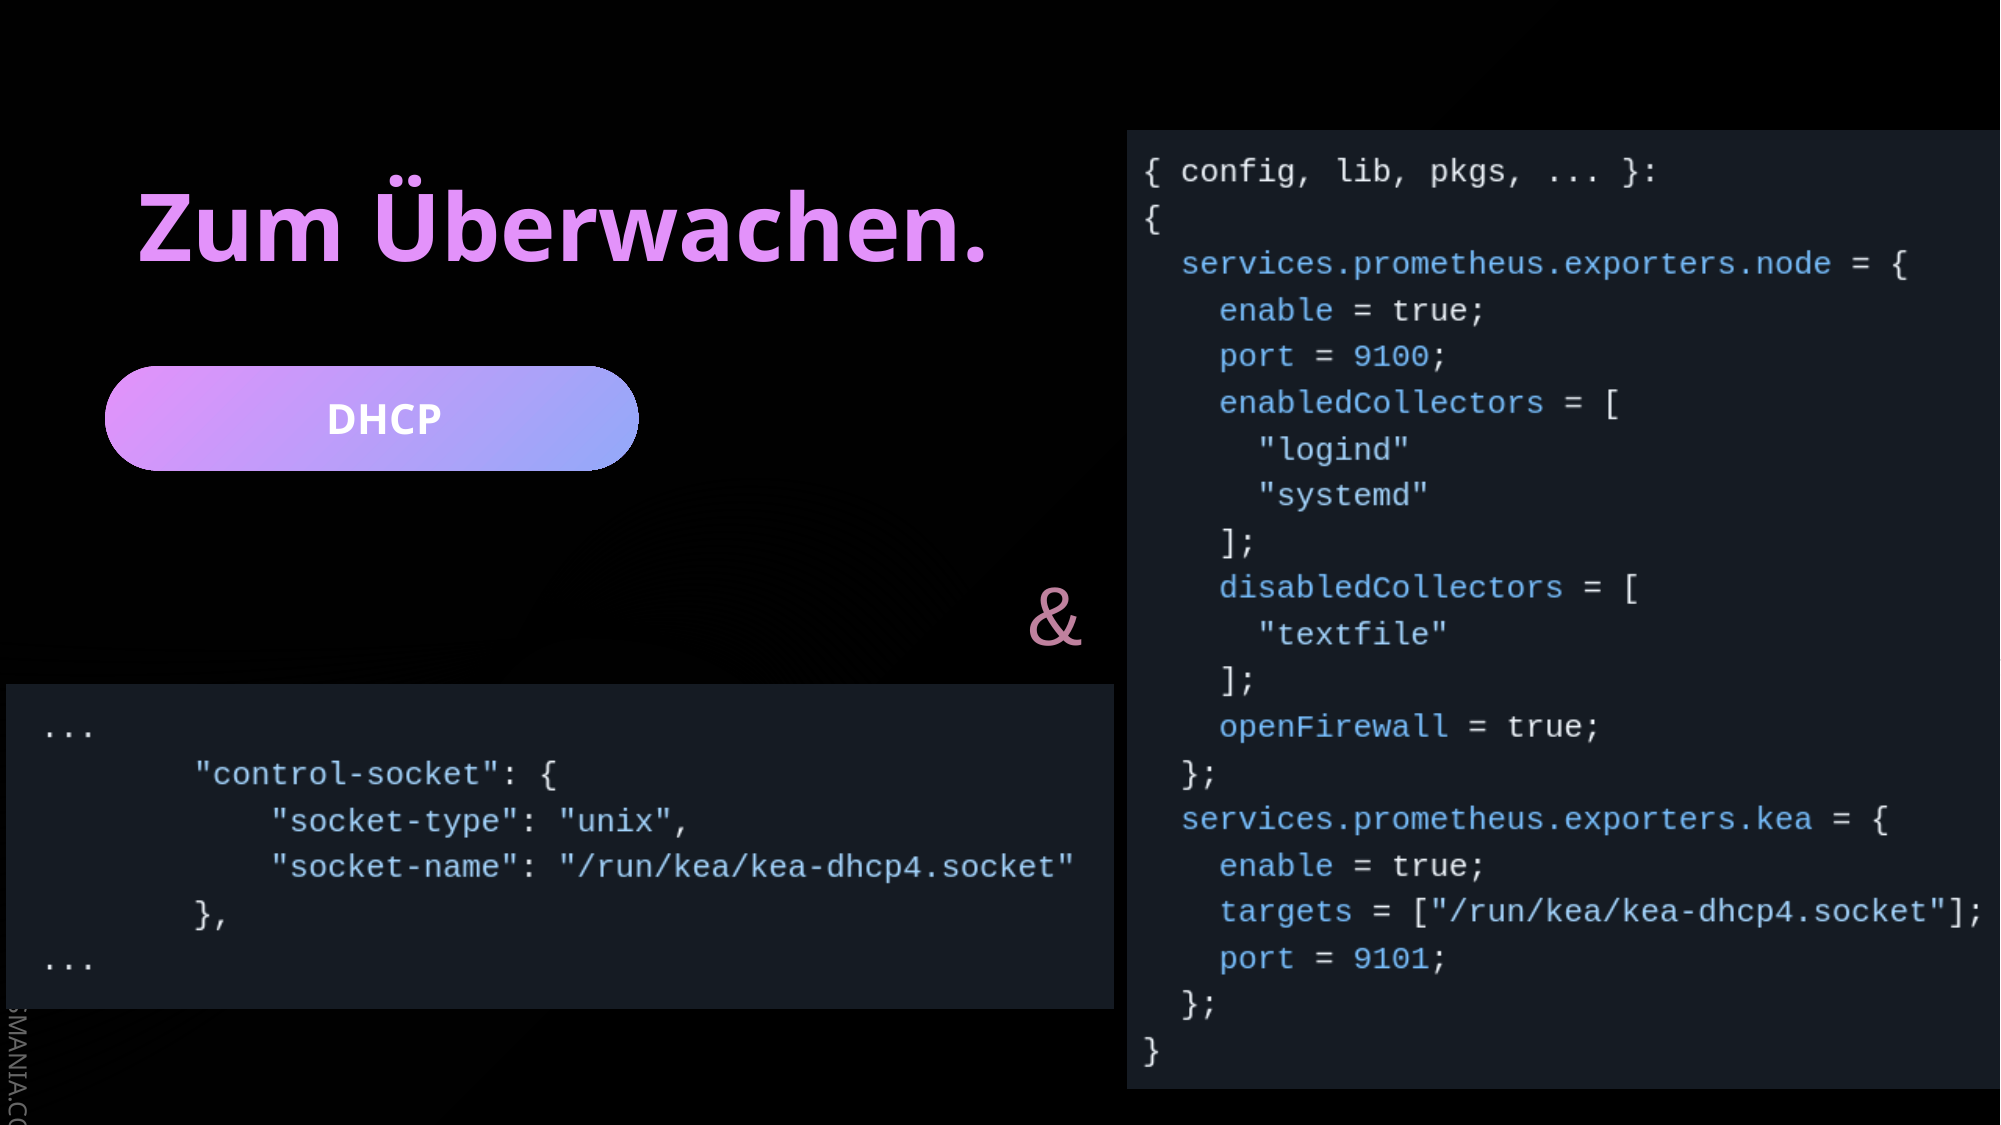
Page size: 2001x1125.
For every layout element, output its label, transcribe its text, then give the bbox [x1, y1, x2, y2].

picture [6, 684, 1114, 1009]
subtitle DHCP [118, 365, 652, 466]
text_box & [1012, 562, 1088, 671]
picture [1127, 130, 2000, 1089]
text_box [136, 466, 608, 471]
text_box [105, 383, 118, 453]
title Zum Überwachen. [118, 147, 1127, 273]
